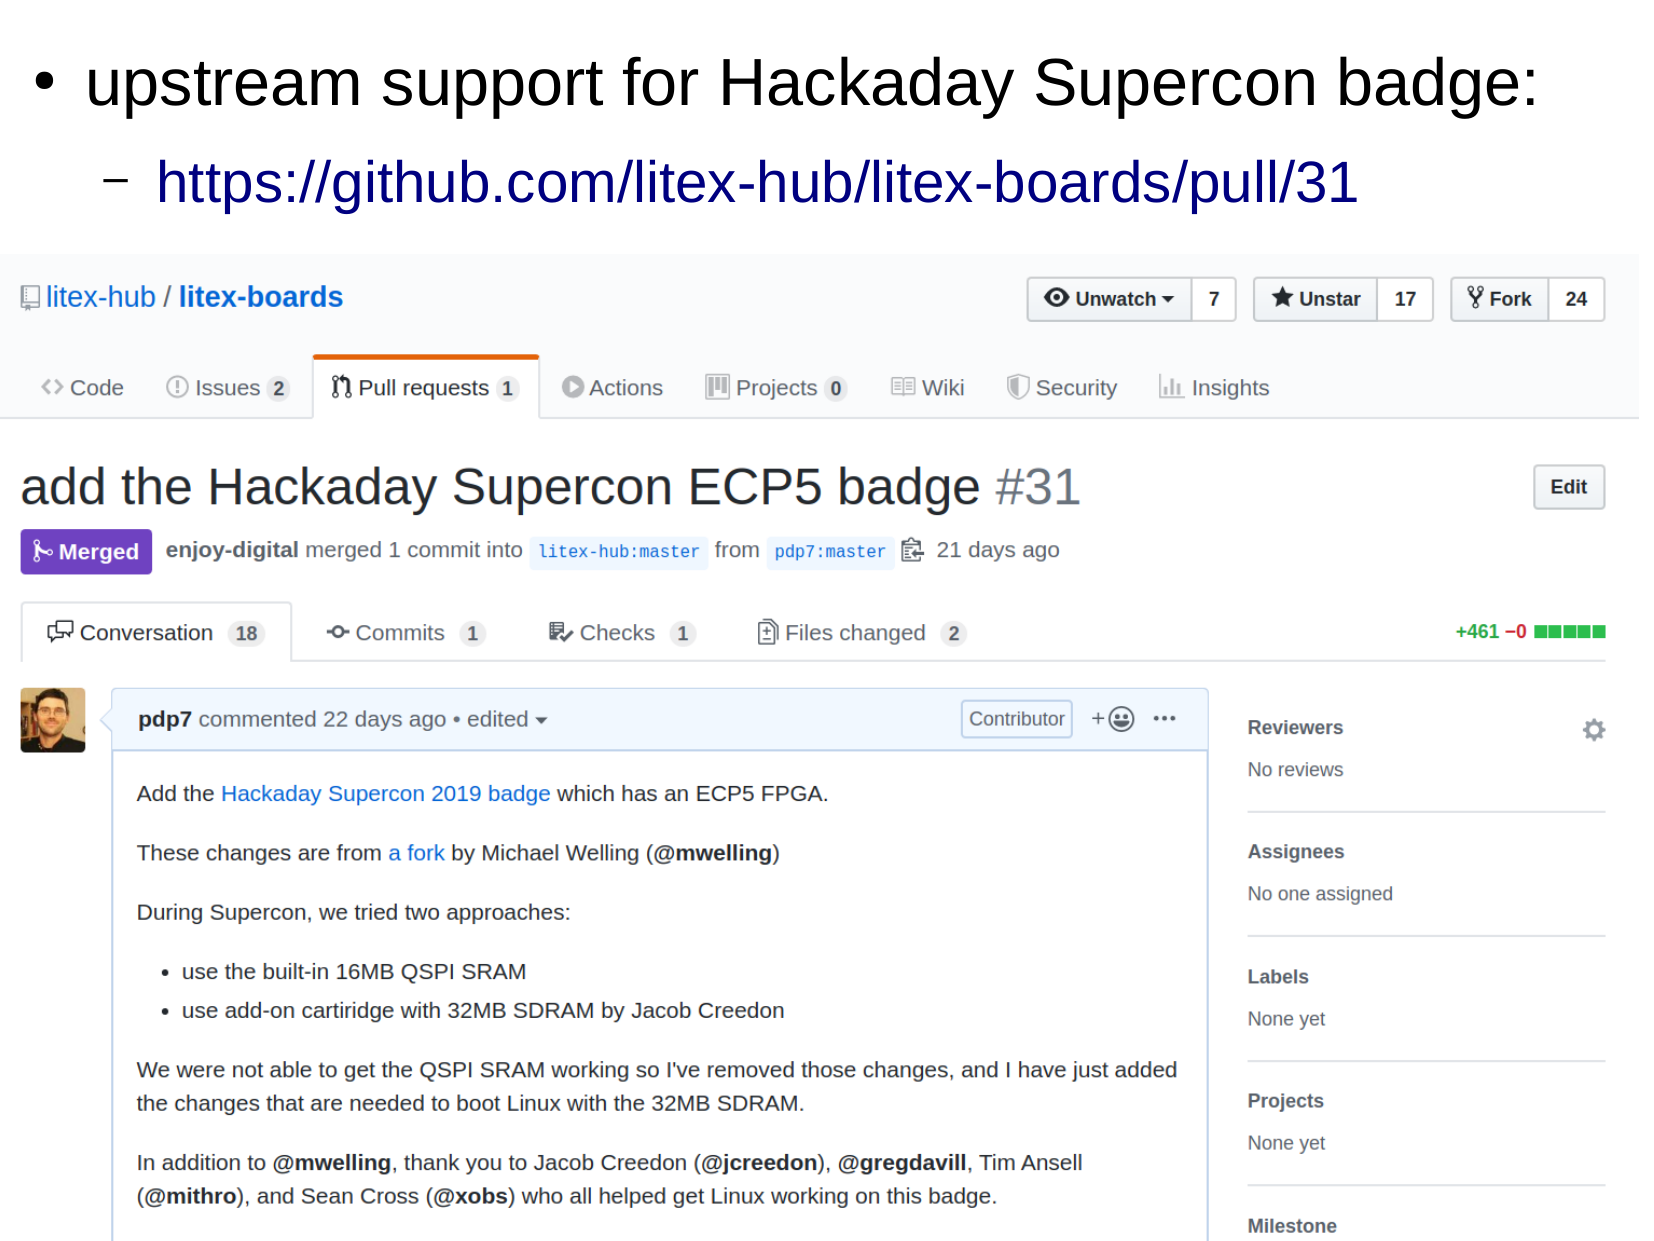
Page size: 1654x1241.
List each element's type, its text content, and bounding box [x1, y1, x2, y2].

list upstream support for Hackaday Supercon badge: https://github.com/litex-hub/litex-boards/pull/31 [15, 45, 1654, 791]
picture [0, 254, 1639, 1241]
